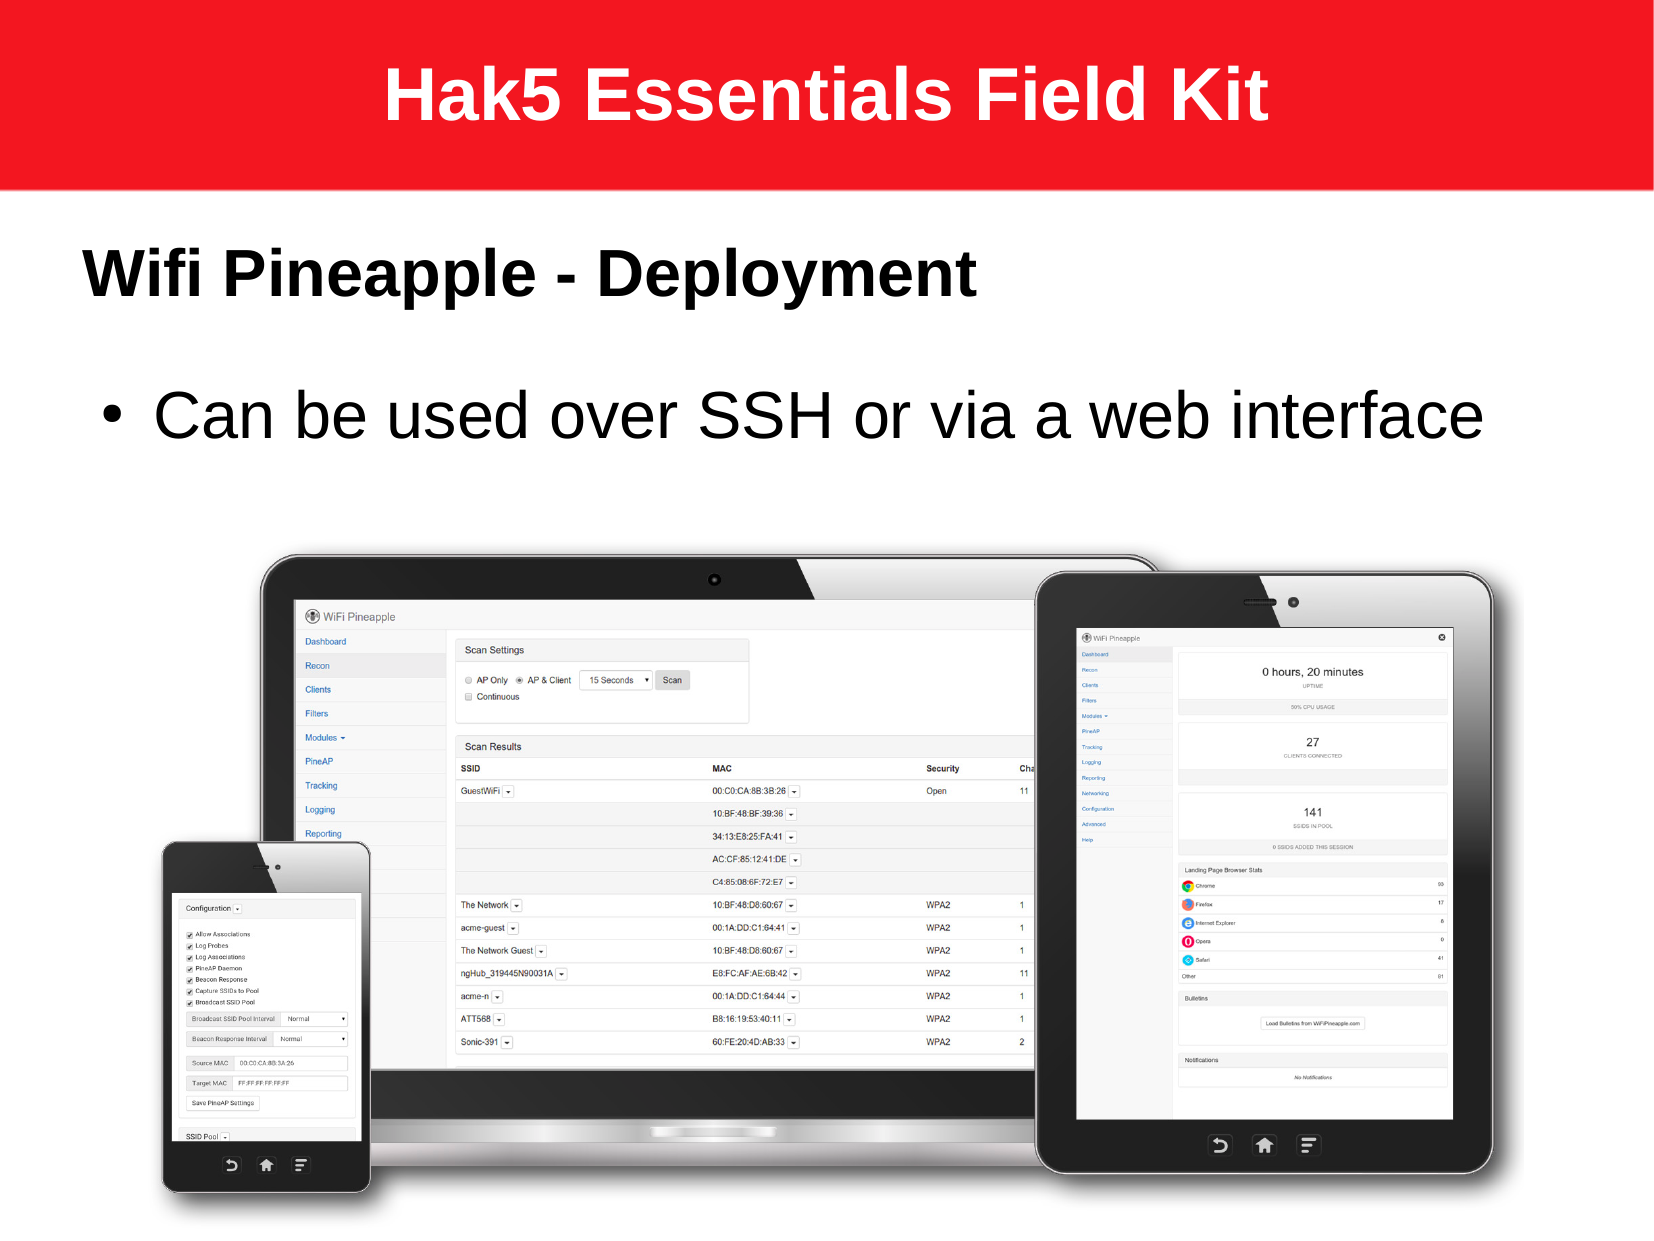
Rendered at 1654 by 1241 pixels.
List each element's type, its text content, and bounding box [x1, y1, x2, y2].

list Wifi Pineapple - Deployment [11, 236, 1430, 343]
picture [0, 0, 1654, 1241]
title Hak5 Essentials Field Kit [82, 0, 1571, 189]
list Can be used over SSH or via a web interface [82, 377, 1571, 1205]
